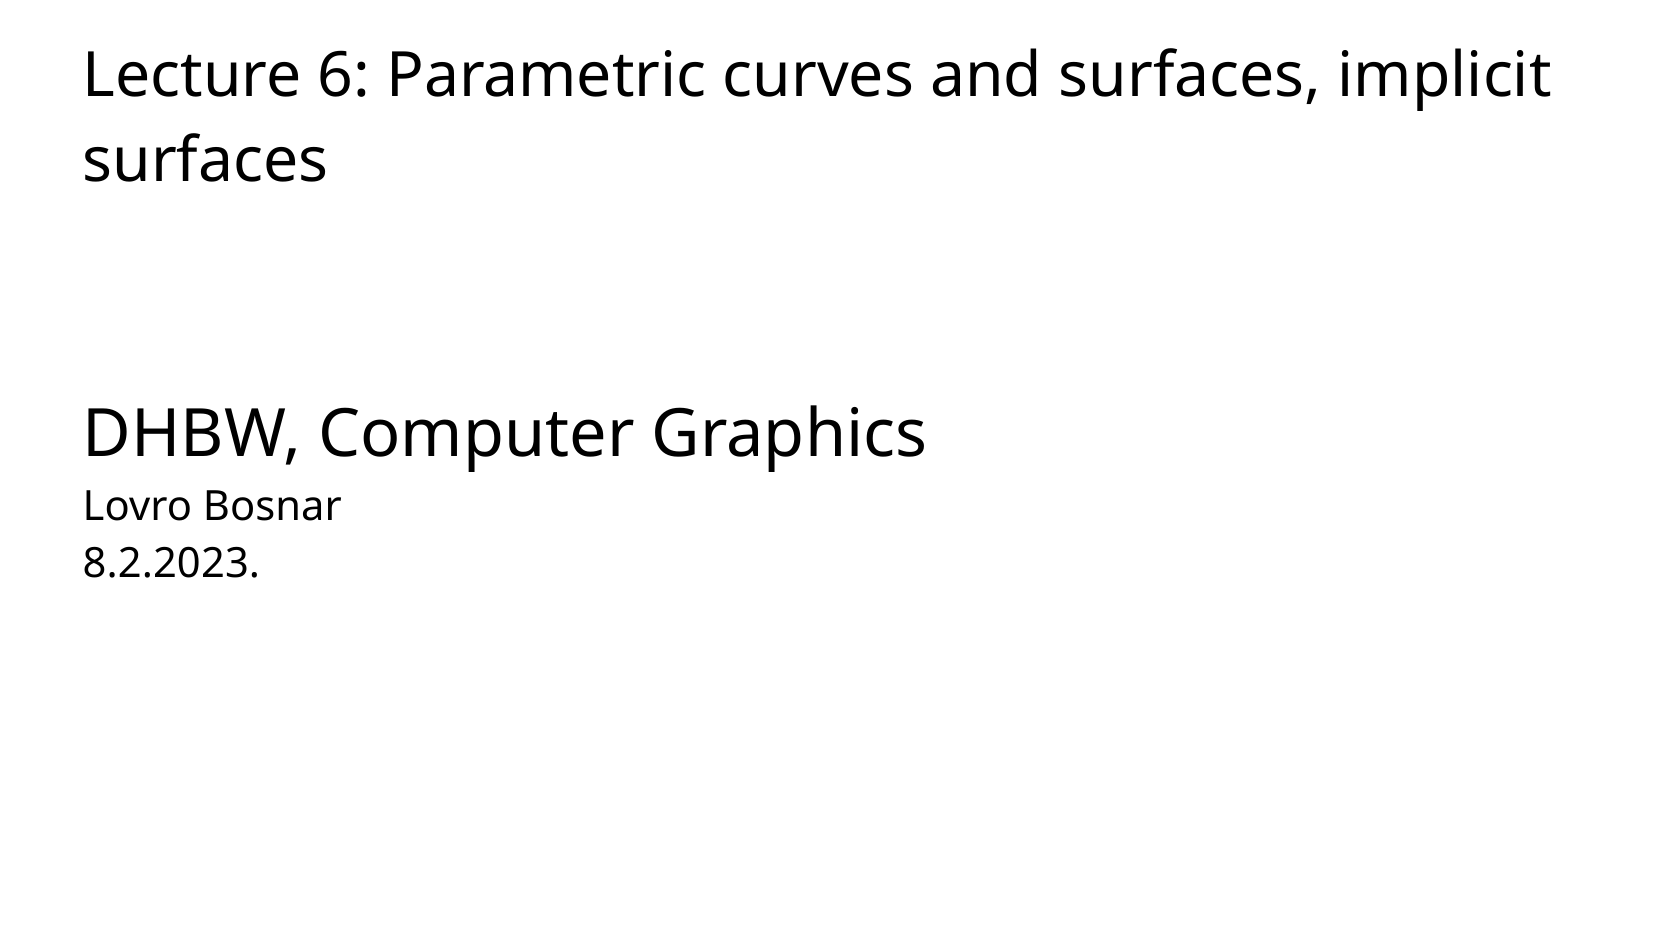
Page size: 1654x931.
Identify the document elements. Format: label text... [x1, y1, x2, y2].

subtitle DHBW, Computer Graphics Lovro Bosnar 8.2.2023. [82, 217, 1571, 758]
title Lecture 6: Parametric curves and surfaces, implicit surfaces [82, 18, 1571, 211]
